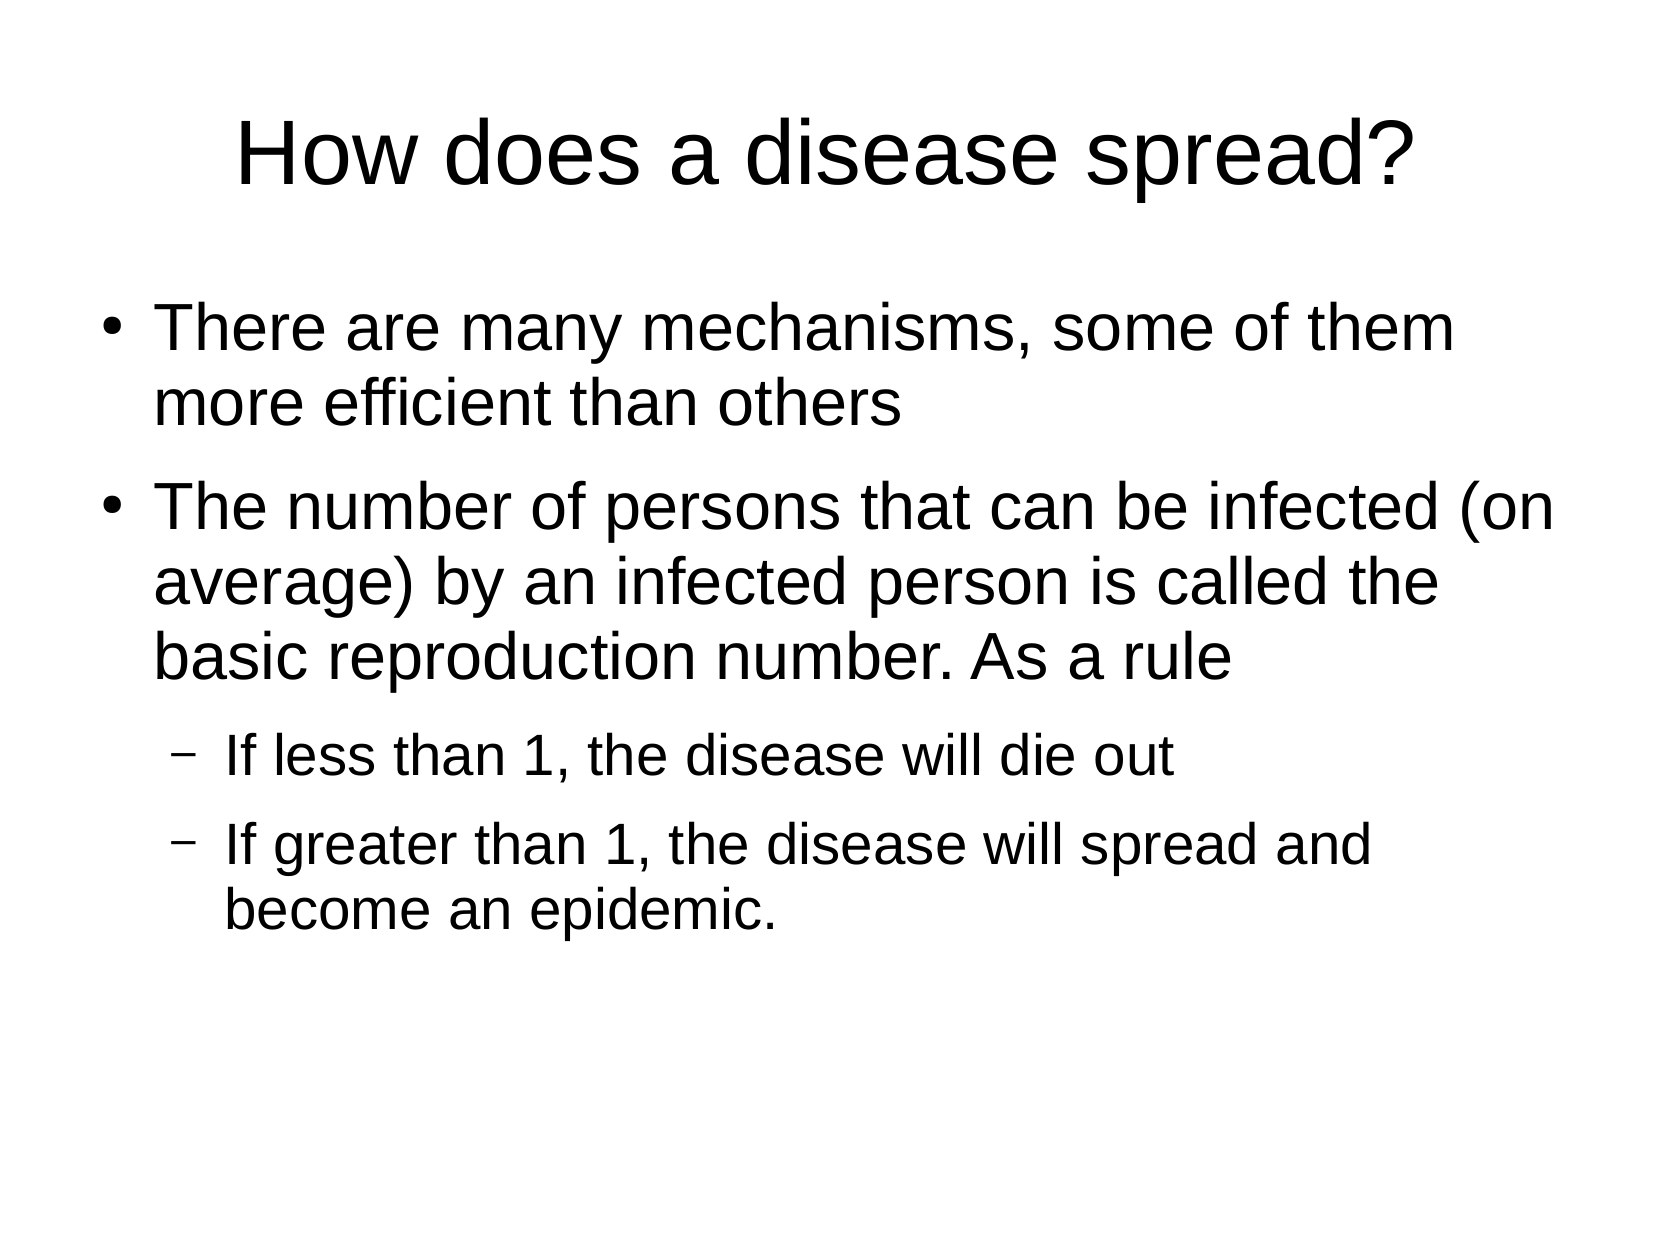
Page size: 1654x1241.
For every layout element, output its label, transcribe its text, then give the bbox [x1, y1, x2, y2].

list There are many mechanisms, some of them more efficient than others The number of persons that can be infected (on average) by an infected person is called the basic reproduction number. As a rule If less than 1, the disease will die out If greater than 1, the disease will spread and become an epidemic. [82, 290, 1571, 1010]
title How does a disease spread? [82, 49, 1571, 257]
